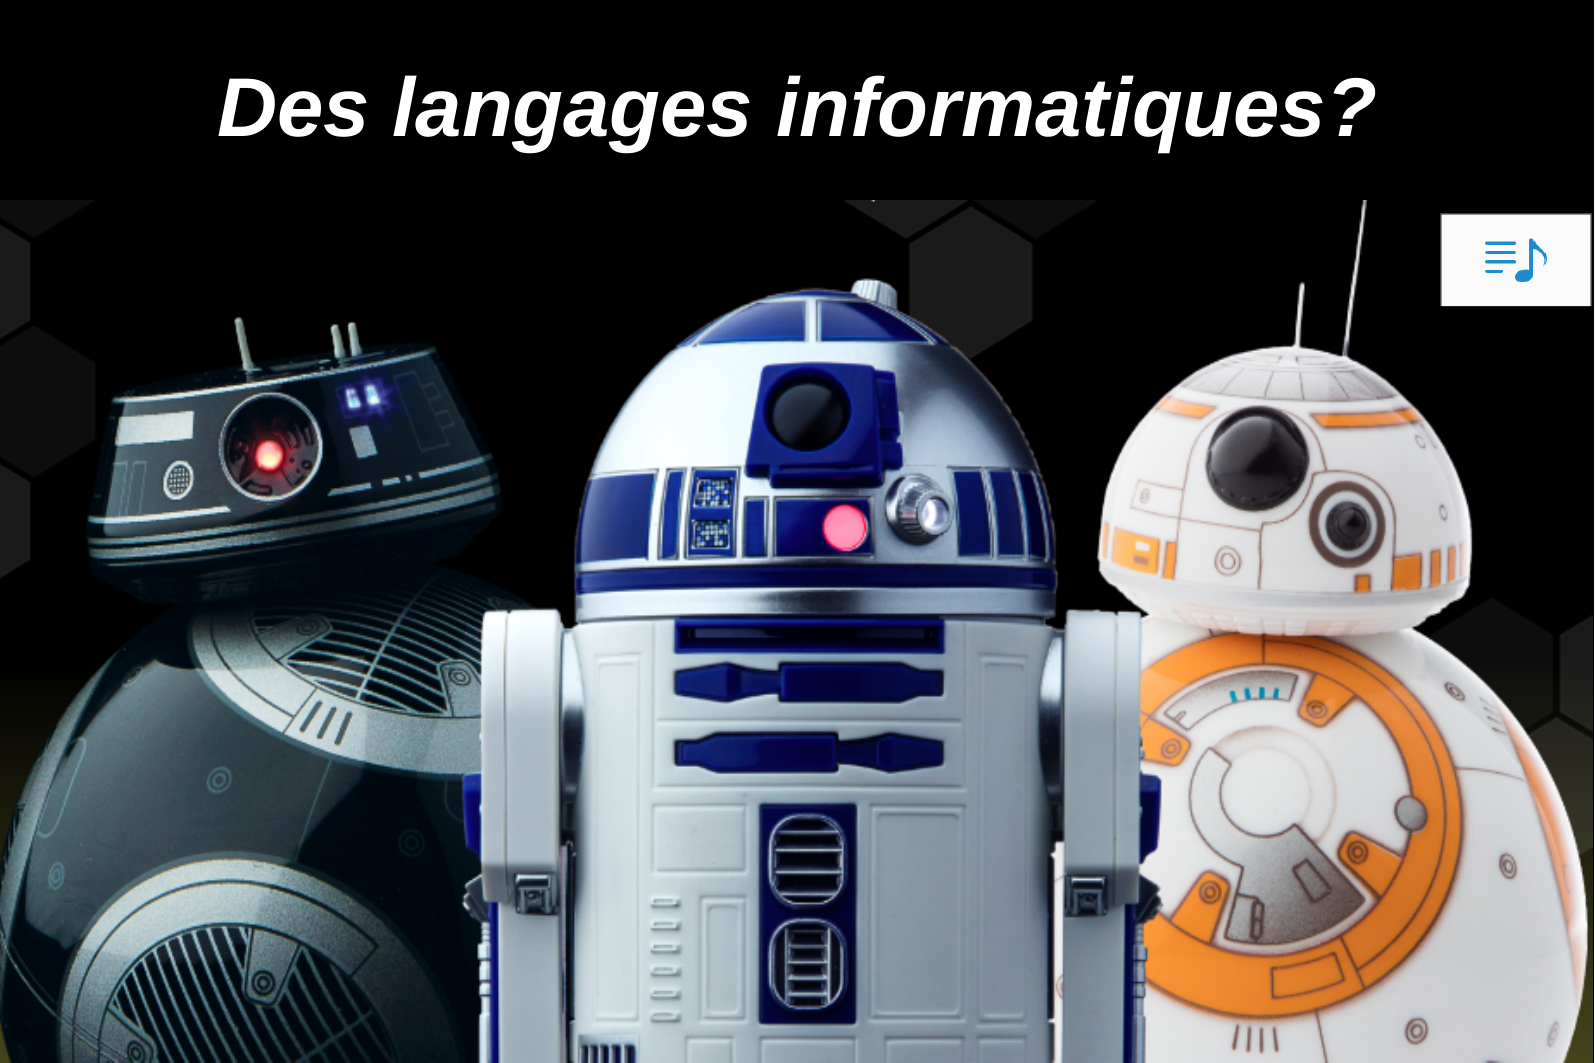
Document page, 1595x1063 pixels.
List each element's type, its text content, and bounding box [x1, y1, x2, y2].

title Des langages informatiques? [0, 14, 1595, 201]
picture [0, 200, 1593, 1063]
text_box [1439, 212, 1593, 308]
